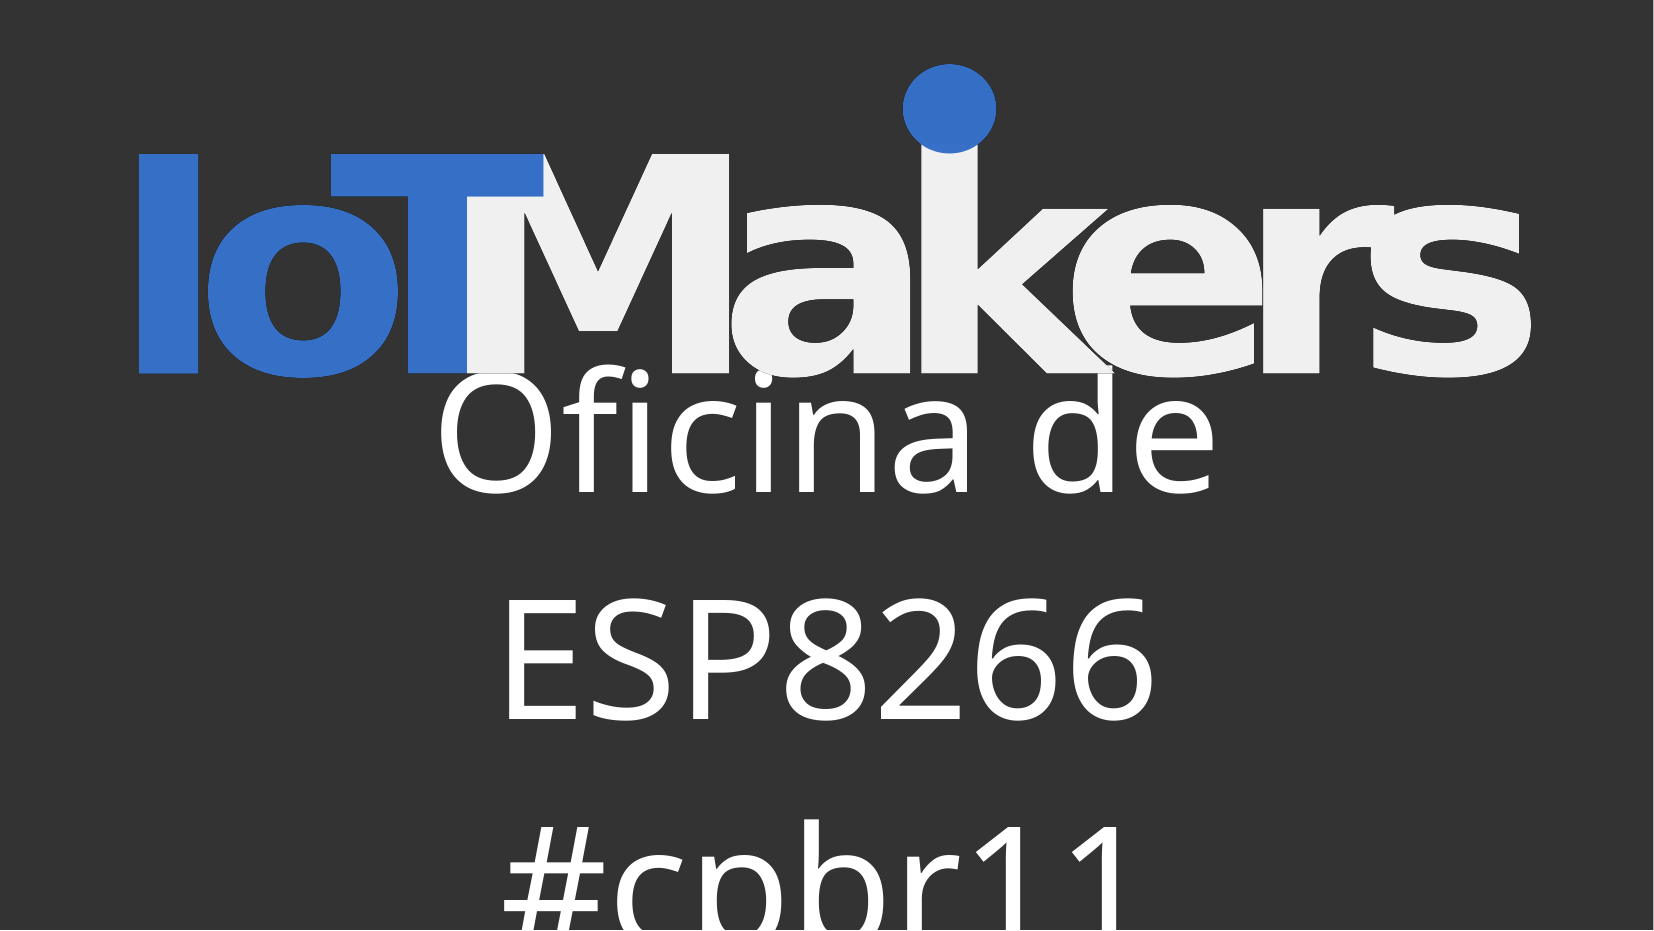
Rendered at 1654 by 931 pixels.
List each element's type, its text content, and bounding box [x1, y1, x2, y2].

title Oficina de ESP8266 #cpbr11 [82, 488, 1571, 822]
picture [139, 64, 1531, 378]
